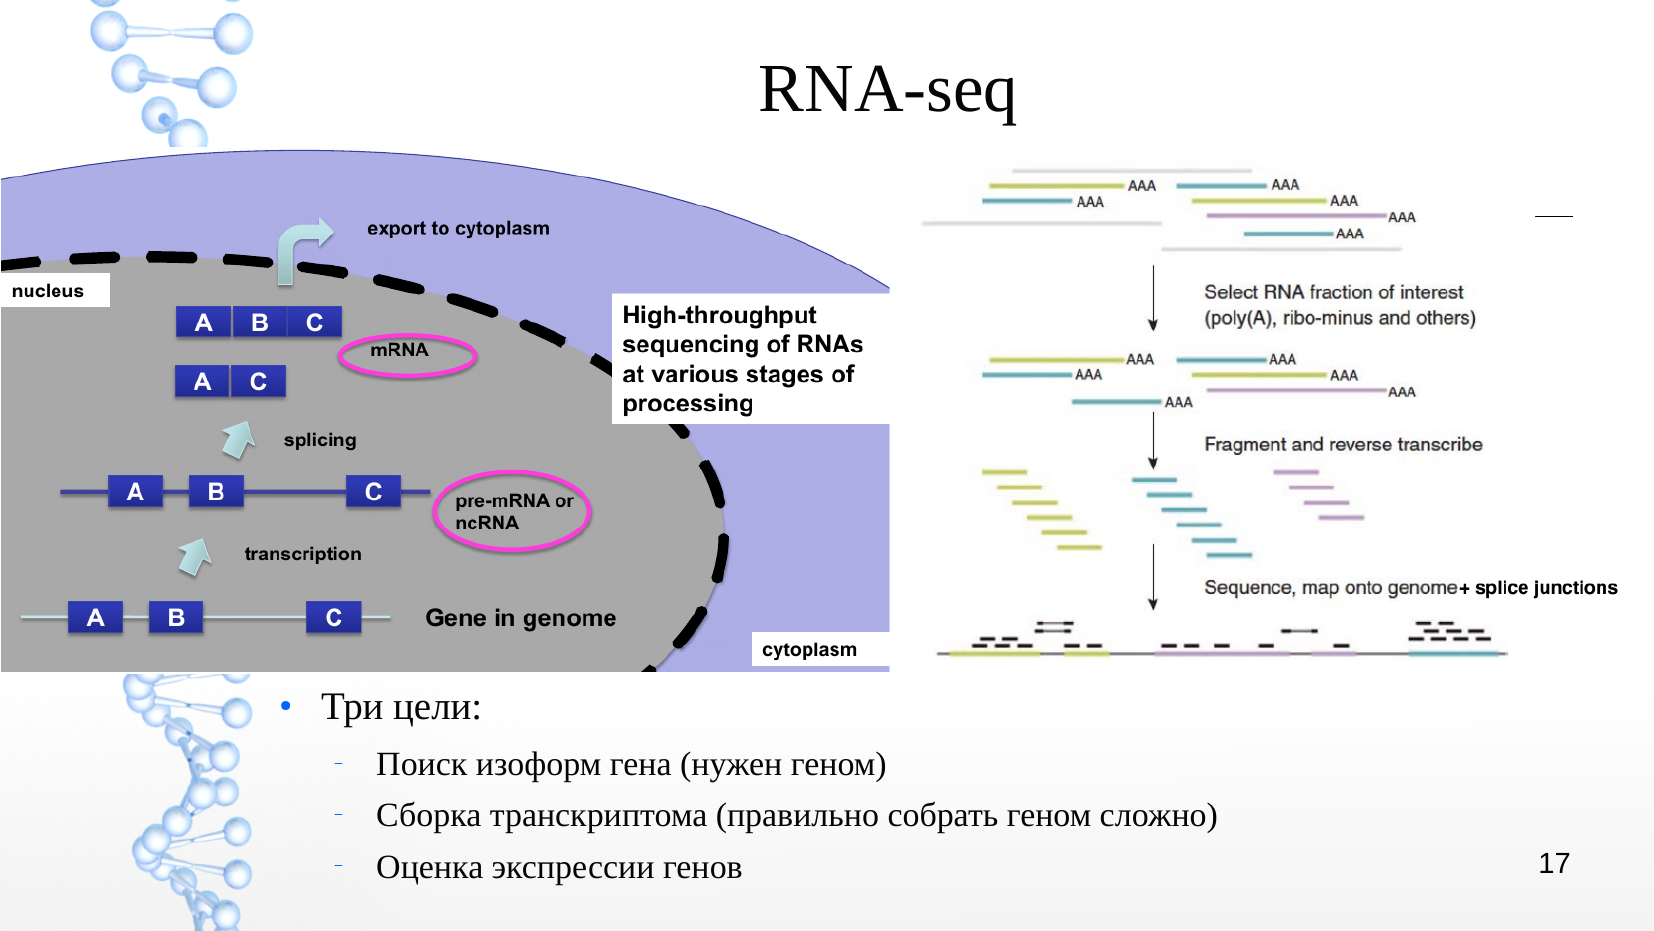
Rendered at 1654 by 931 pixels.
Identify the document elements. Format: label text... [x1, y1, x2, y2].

picture [0, 0, 1654, 931]
title RNA-seq [224, 11, 1554, 166]
list Три цели: Поиск изоформ гена (нужен геном) Сборка транскриптома (правильно собрать геном сложно) Оценка экспрессии генов [265, 685, 1595, 886]
